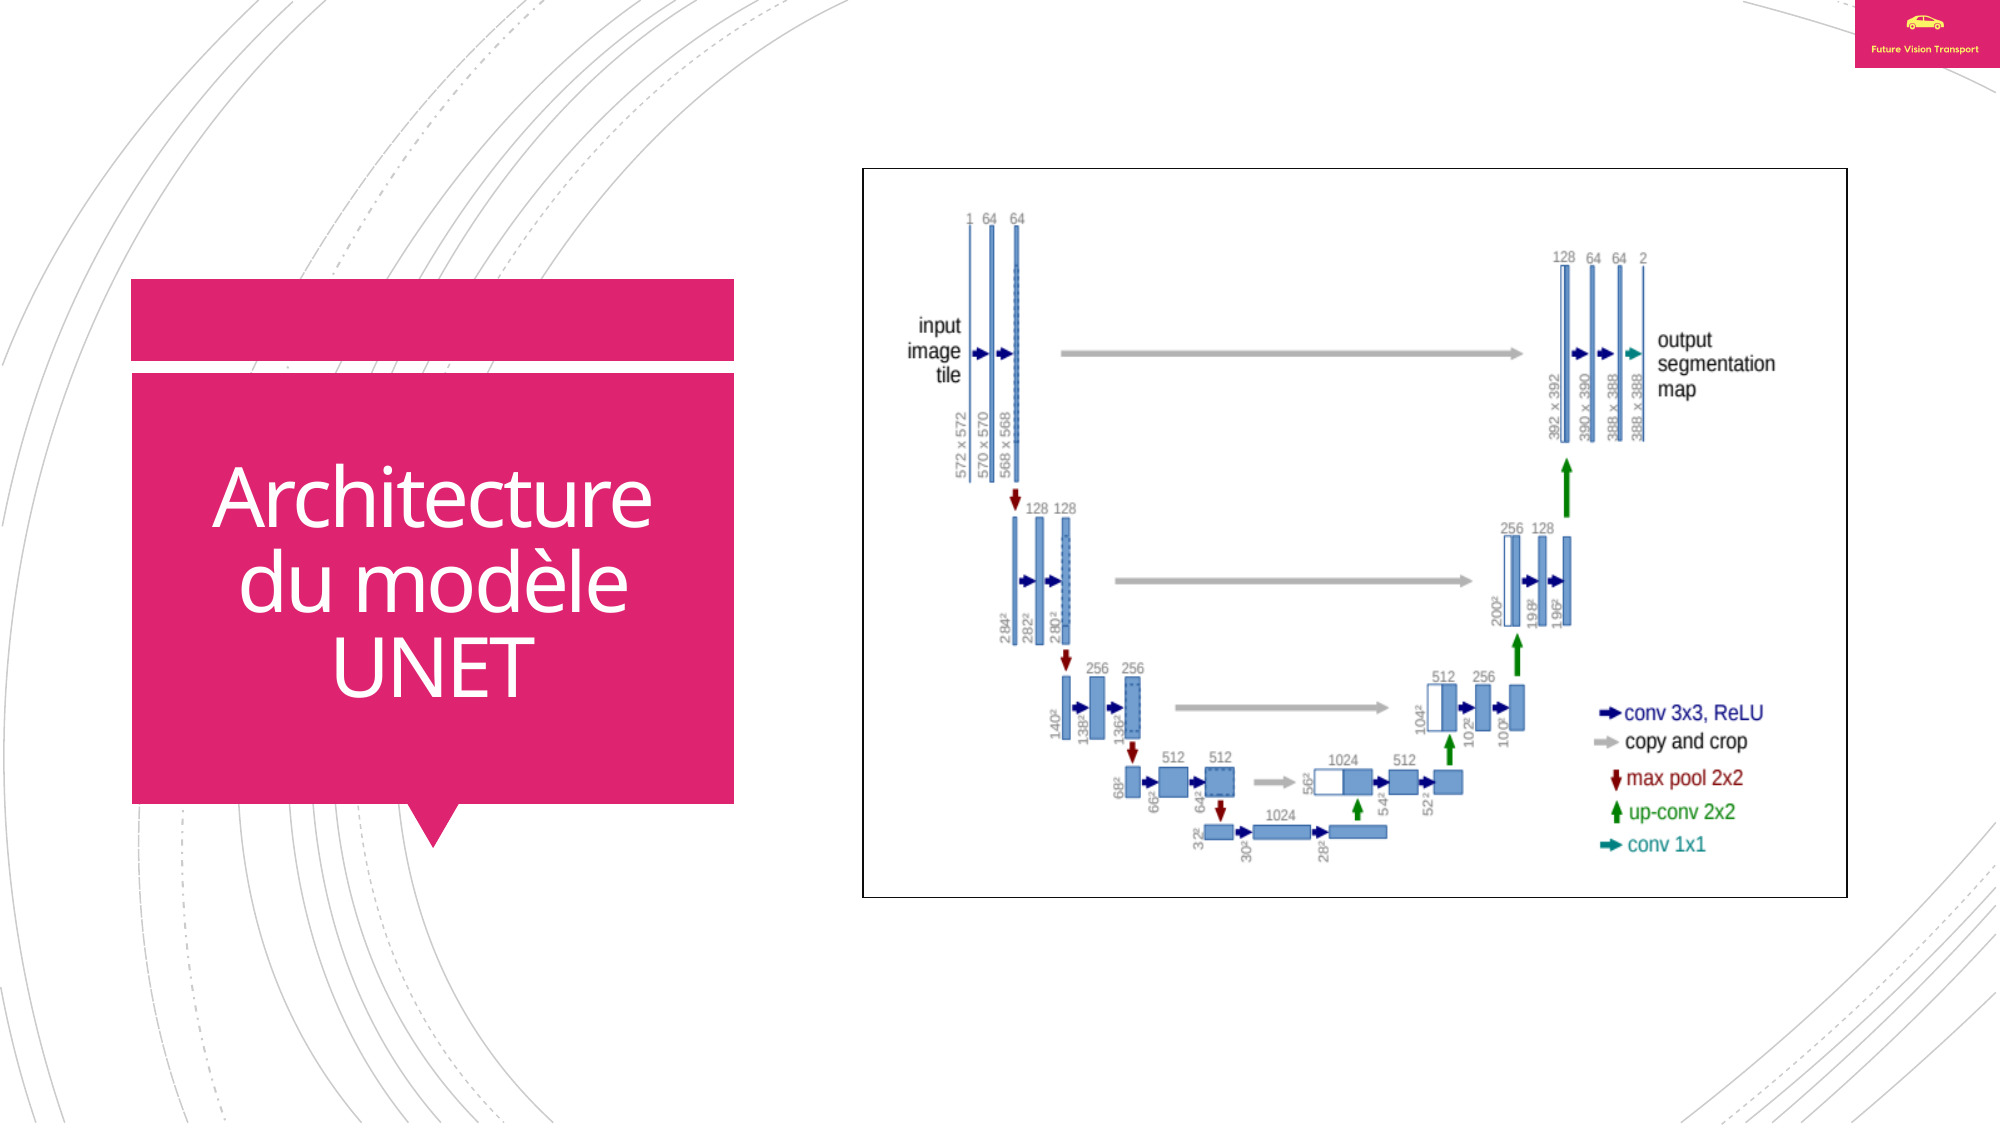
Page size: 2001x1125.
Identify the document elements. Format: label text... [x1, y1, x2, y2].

title Architecture du modèle UNET [145, 385, 720, 789]
picture [863, 169, 1847, 897]
picture [1855, 0, 2000, 68]
